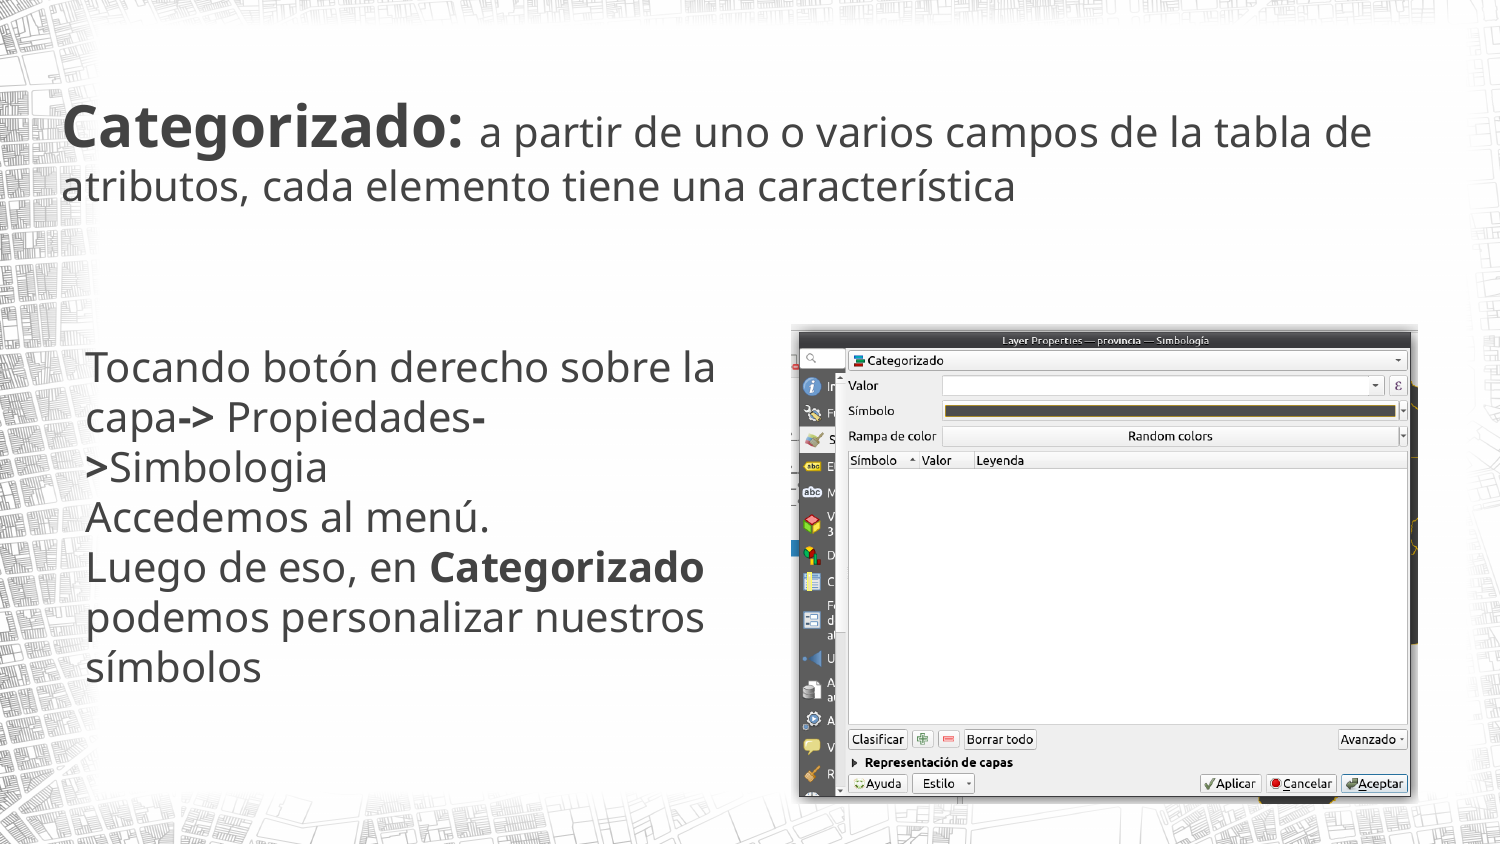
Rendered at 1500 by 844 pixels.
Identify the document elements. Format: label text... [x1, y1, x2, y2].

picture [0, 0, 1500, 844]
text_box Tocando botón derecho sobre la capa-> Propiedades->Simbologia Accedemos al menú. Luego de eso, en Categorizado podemos personalizar nuestros símbolos [70, 333, 744, 650]
text_box Categorizado: a partir de uno o varios campos de la tabla de atributos, cada elemento tiene una característica [47, 82, 1441, 307]
